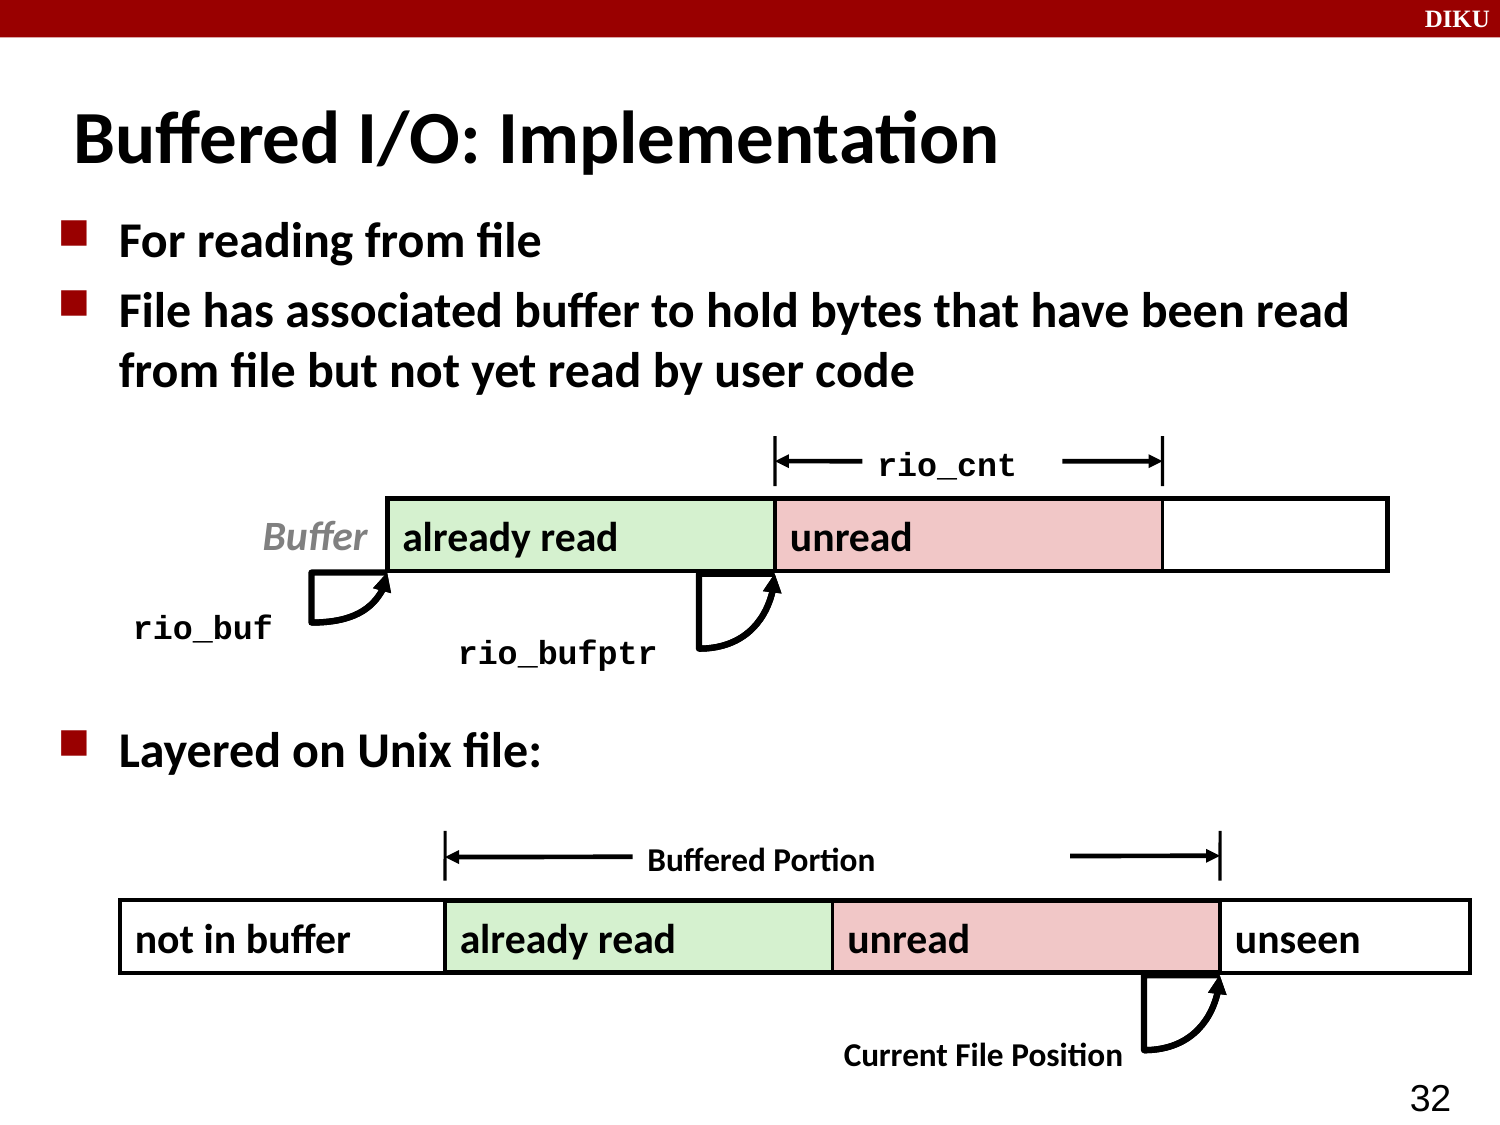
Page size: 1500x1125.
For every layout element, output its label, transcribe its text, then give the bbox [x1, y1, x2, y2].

text_box Buffer [247, 501, 383, 567]
text_box rio_buf [118, 598, 289, 654]
text_box Buffered I/O: Implementation [58, 71, 1304, 197]
text_box Buffered Portion [632, 830, 1070, 886]
text_box rio_cnt [862, 436, 1063, 491]
text_box For reading from file File has associated buffer to hold bytes that have been read from file but not yet read by user code Layered on Unix file: [47, 200, 1411, 850]
text_box already read [445, 903, 833, 970]
text_box already read [390, 501, 775, 569]
text_box unseen [1219, 900, 1470, 973]
text_box Current File Position [713, 1025, 1139, 1080]
text_box unread [833, 903, 1219, 970]
text_box not in buffer [120, 900, 445, 973]
text_box rio_bufptr [443, 623, 706, 679]
